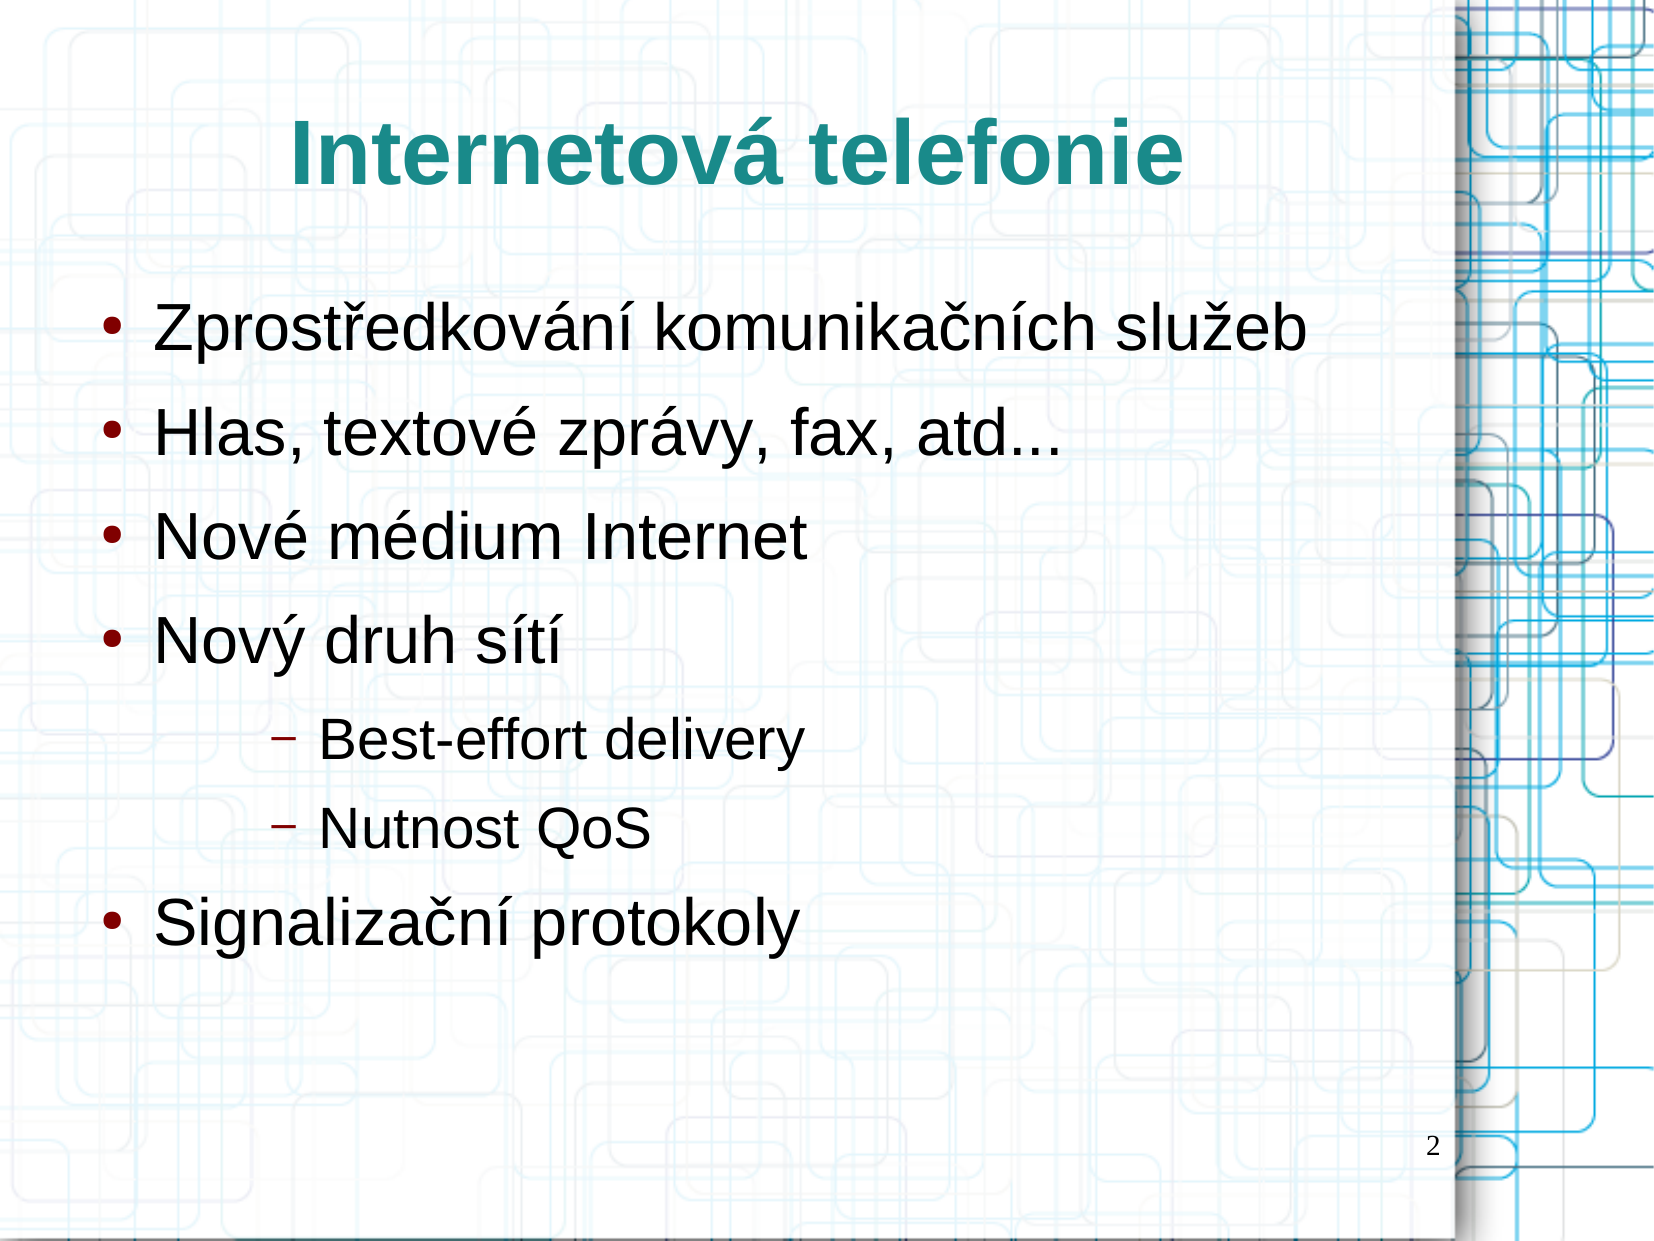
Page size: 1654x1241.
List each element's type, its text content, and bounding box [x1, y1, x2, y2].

title Internetová telefonie [59, 49, 1418, 257]
list Zprostředkování komunikačních služeb Hlas, textové zprávy, fax, atd... Nové médium Internet Nový druh sítí Best-effort delivery Nutnost QoS Signalizační protokoly [82, 290, 1418, 1109]
picture [0, 0, 1654, 1241]
